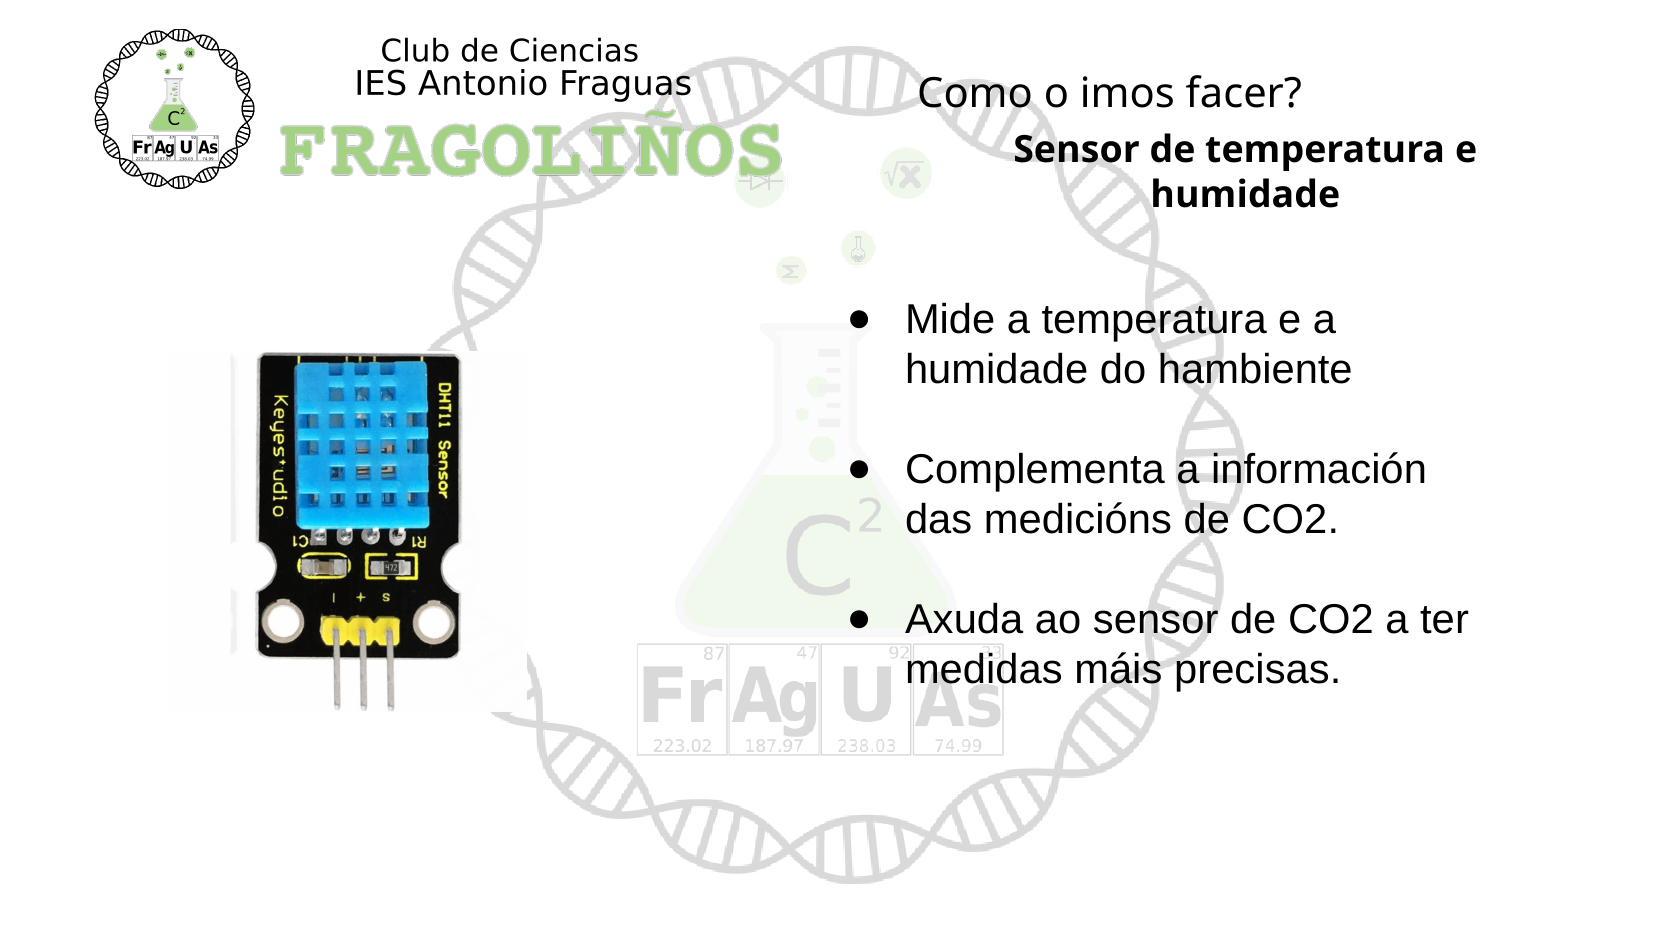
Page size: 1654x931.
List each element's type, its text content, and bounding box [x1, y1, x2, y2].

text_box Como o imos facer? [902, 58, 1589, 118]
text_box Sensor de temperatura e humidade [902, 118, 1589, 178]
text_box Mide a temperatura e a humidade do hambiente Complementa a información das medicións de CO2. Axuda ao sensor de CO2 a ter medidas máis precisas. [814, 276, 1503, 708]
picture [82, 29, 1245, 884]
